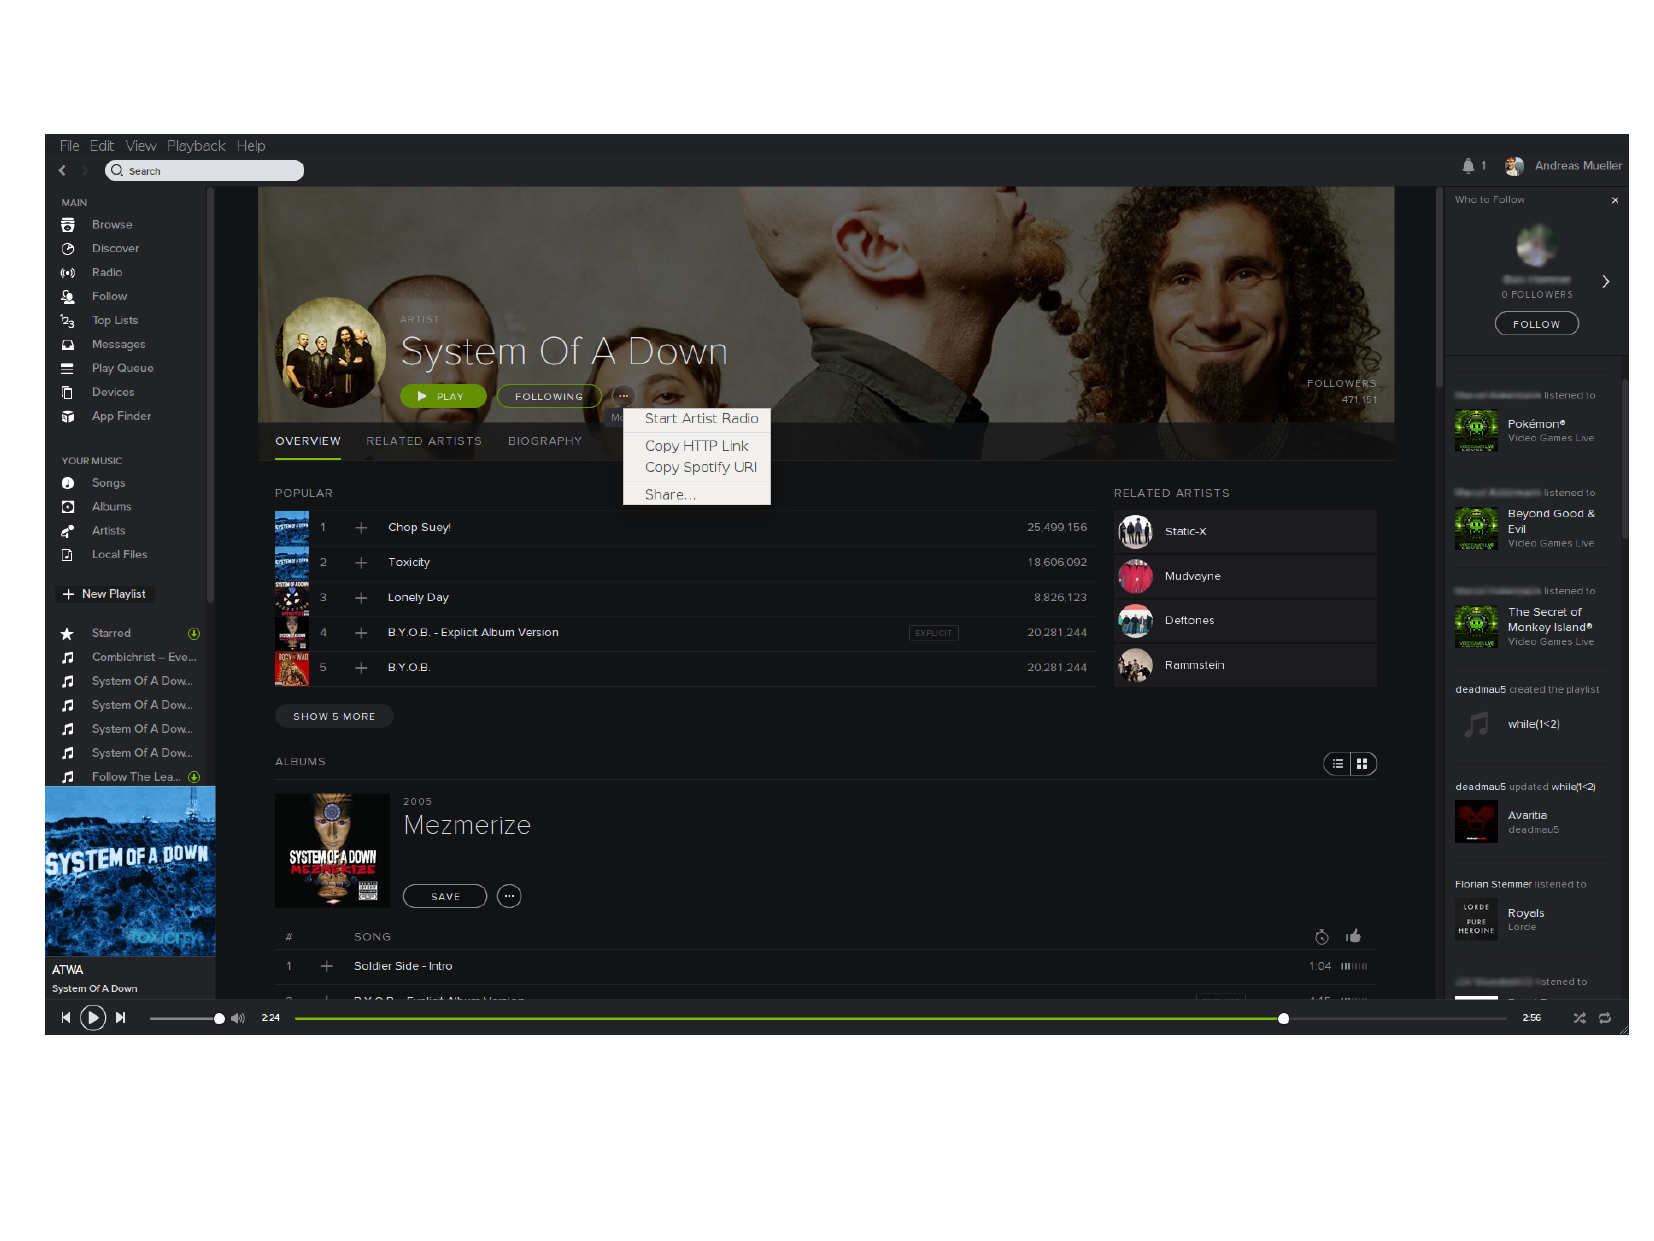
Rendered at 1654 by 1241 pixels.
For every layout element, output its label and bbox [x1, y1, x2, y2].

picture [45, 134, 1629, 1036]
